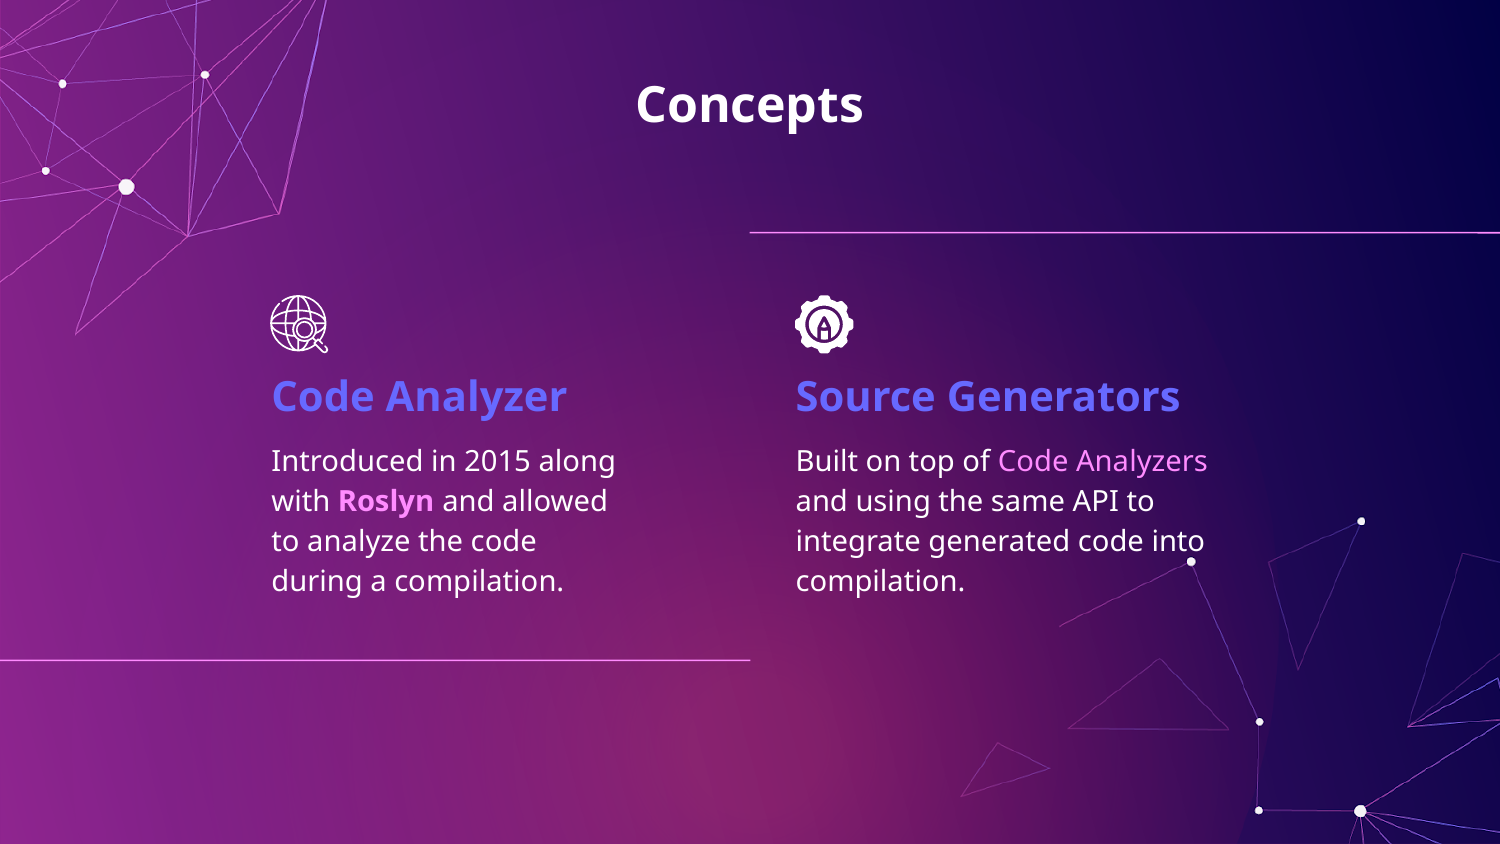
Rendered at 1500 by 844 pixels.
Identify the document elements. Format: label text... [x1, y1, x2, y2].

text_box Introduced in 2015 along with Roslyn and allowed to analyze the code during a compilation. [256, 435, 641, 639]
text_box [270, 295, 329, 354]
text_box Code Analyzer [256, 368, 641, 435]
text_box Built on top of Code Analyzers and using the same API to integrate generated code into compilation. [780, 435, 1244, 639]
title Concepts [322, 57, 1178, 214]
text_box Source Generators [780, 368, 1244, 435]
text_box [795, 295, 854, 354]
picture [0, 0, 1500, 844]
